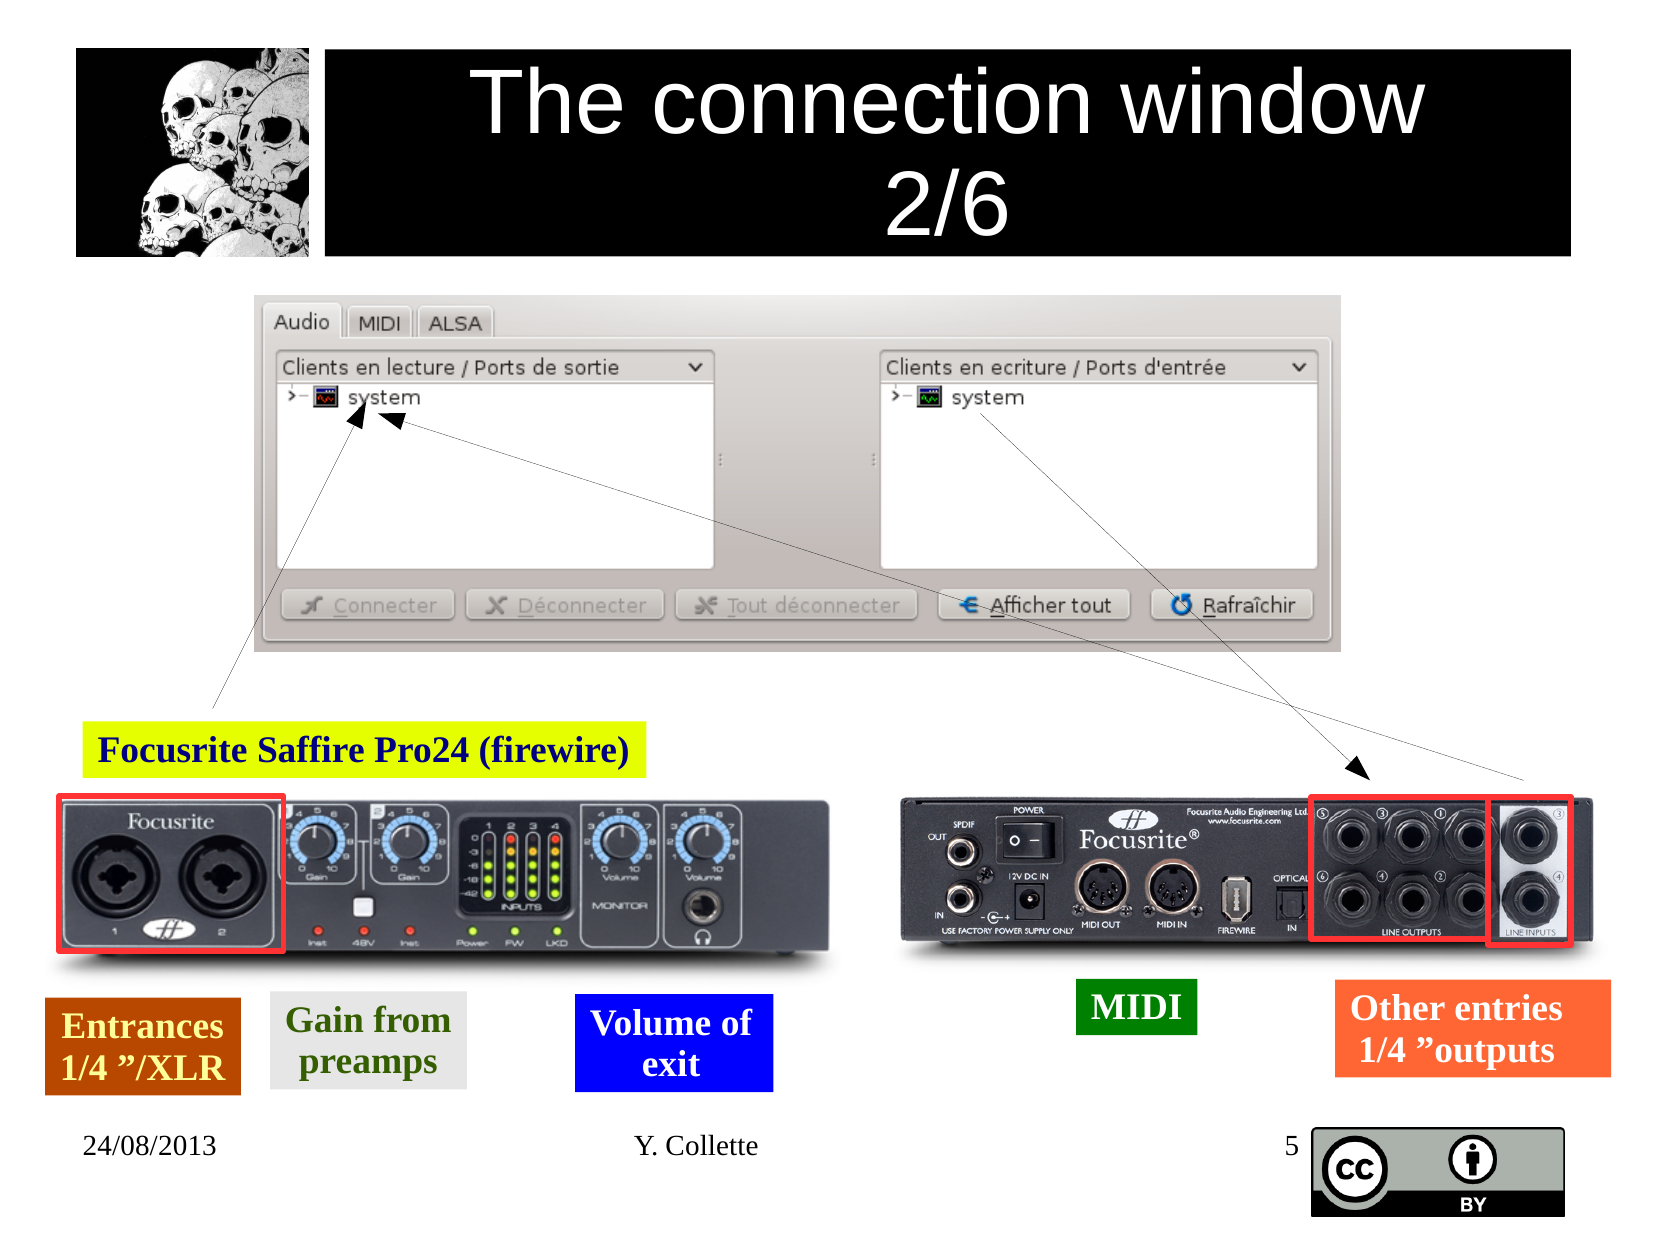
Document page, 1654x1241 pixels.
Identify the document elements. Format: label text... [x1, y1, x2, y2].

picture [62, 799, 281, 948]
picture [254, 295, 1341, 652]
picture [862, 780, 1636, 979]
picture [1311, 1127, 1565, 1217]
text_box Volume of exit [575, 994, 774, 1093]
text_box Entrances 1/4 ”/XLR [45, 997, 241, 1096]
picture [76, 48, 309, 257]
picture [45, 796, 841, 1037]
text_box Other entries 1/4 ”outputs [1335, 979, 1612, 1078]
text_box Gain from preamps [270, 991, 467, 1090]
title The connection window 2/6 [324, 49, 1571, 257]
text_box Focusrite Saffire Pro24 (firewire) [82, 721, 647, 778]
text_box MIDI [1076, 978, 1198, 1036]
